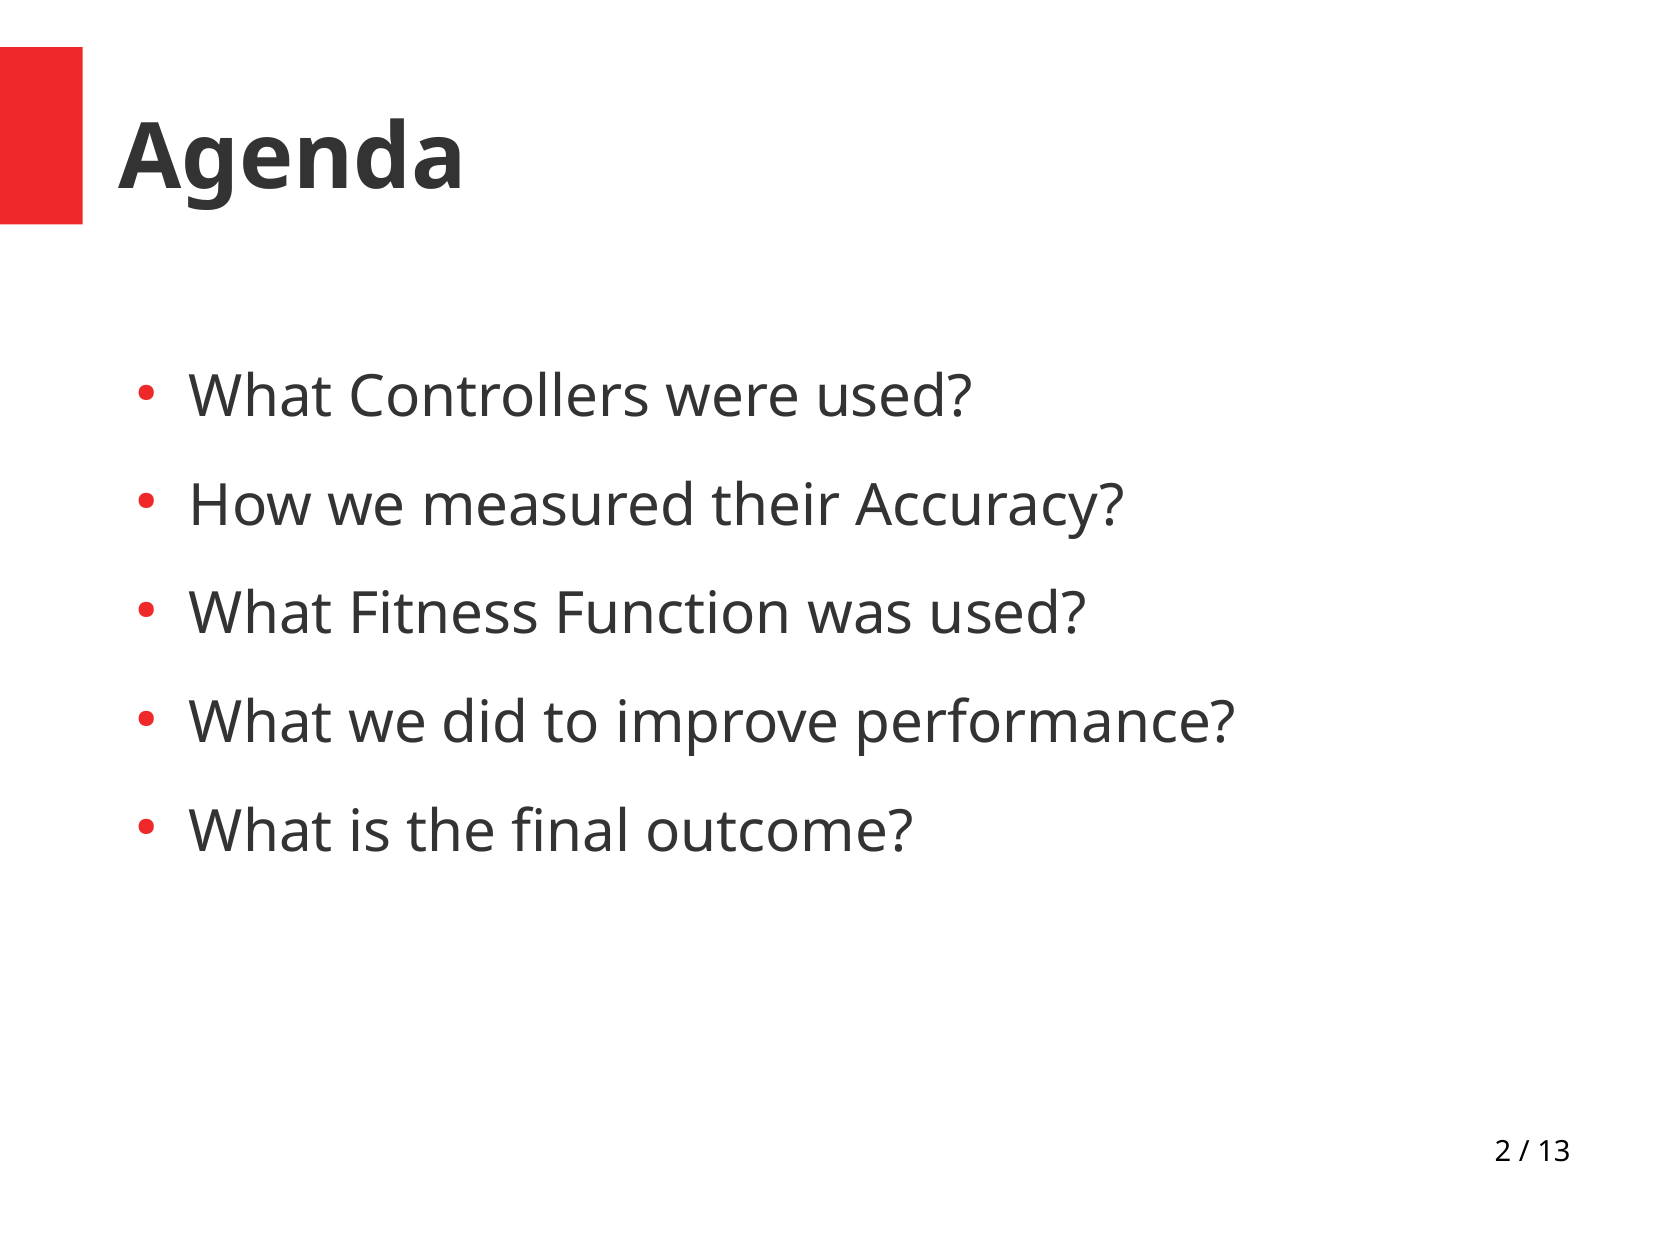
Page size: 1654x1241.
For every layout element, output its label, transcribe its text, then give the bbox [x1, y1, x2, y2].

title Agenda [118, 49, 1571, 257]
list What Controllers were used? How we measured their Accuracy? What Fitness Function was used? What we did to improve performance? What is the final outcome? [118, 354, 1536, 1074]
